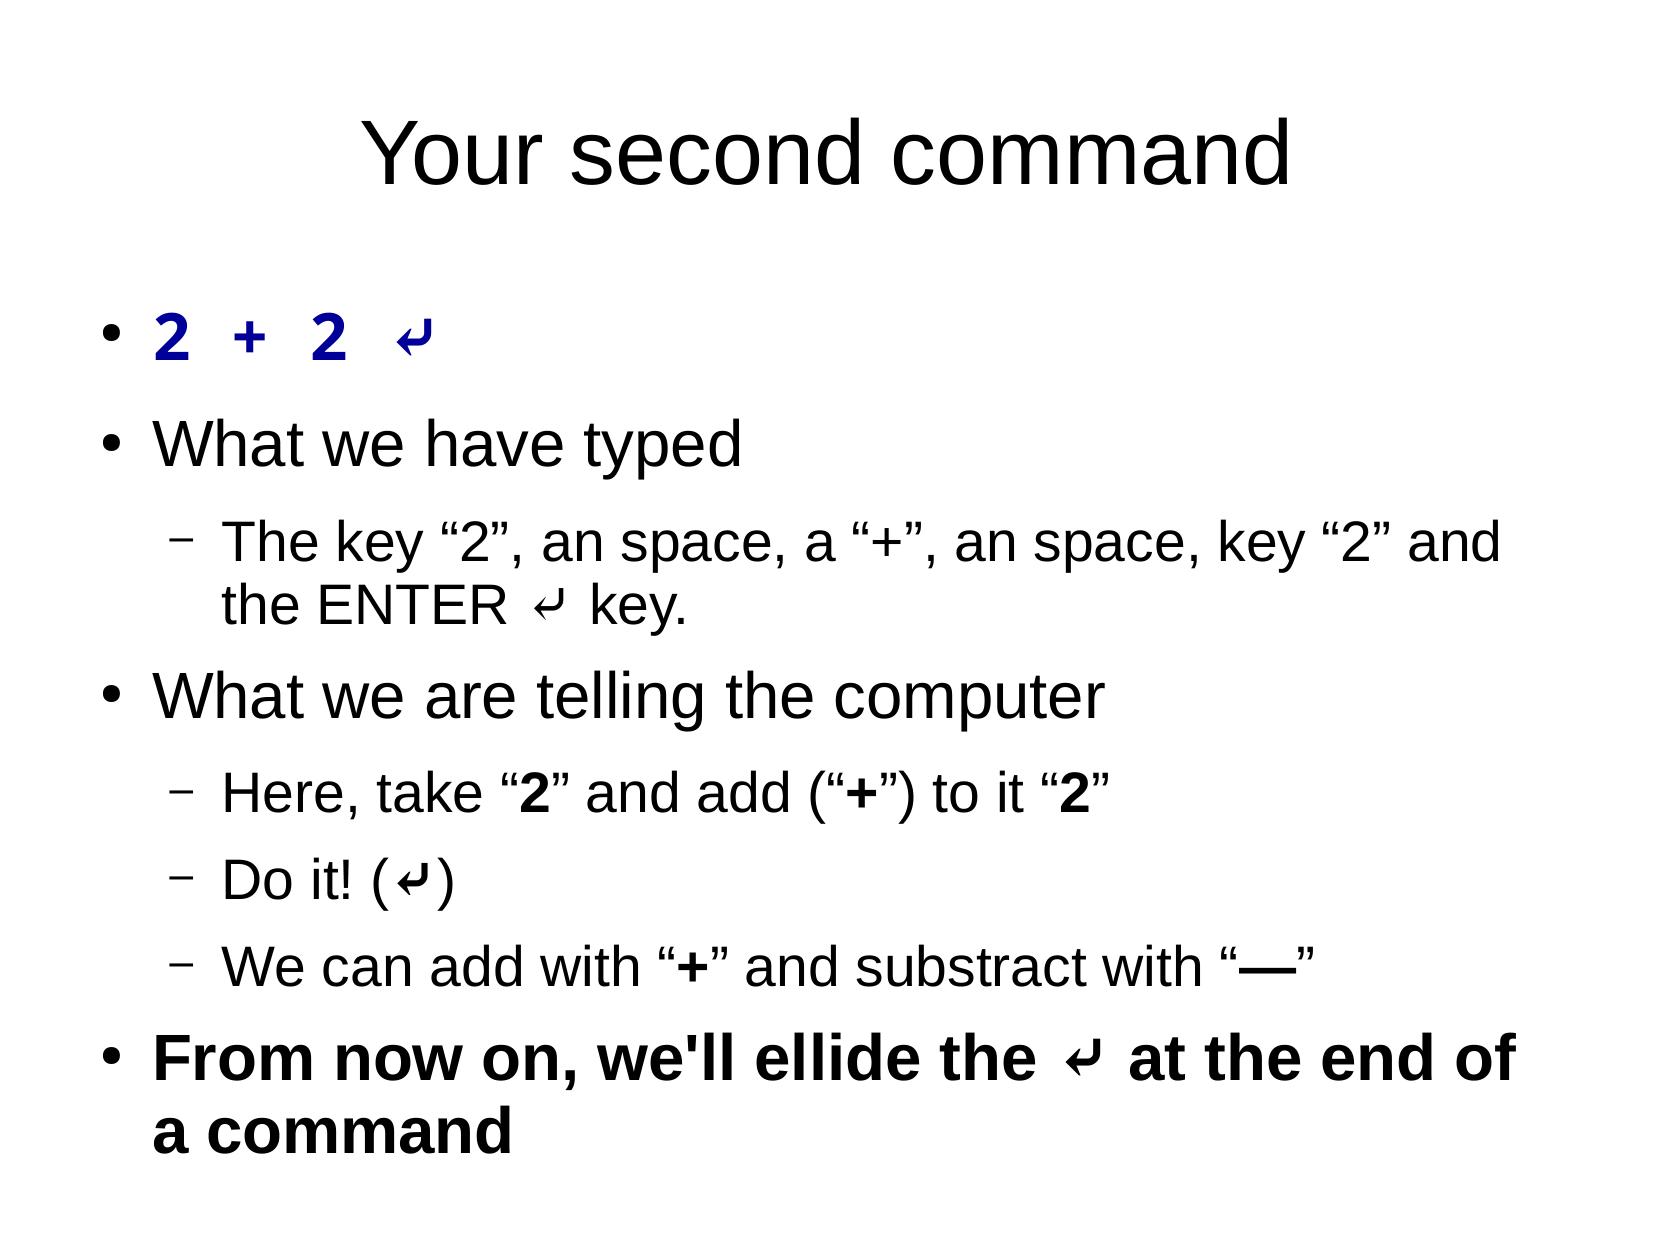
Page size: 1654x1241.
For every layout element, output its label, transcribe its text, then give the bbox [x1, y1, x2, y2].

list 2 + 2 ⤶ What we have typed The key “2”, an space, a “+”, an space, key “2” and the ENTER ⤶ key. What we are telling the computer Here, take “2” and add (“+”) to it “2” Do it! (⤶) We can add with “+” and substract with “—” From now on, we'll ellide the ⤶ at the end of a command [82, 290, 1571, 1170]
title Your second command [82, 49, 1571, 257]
